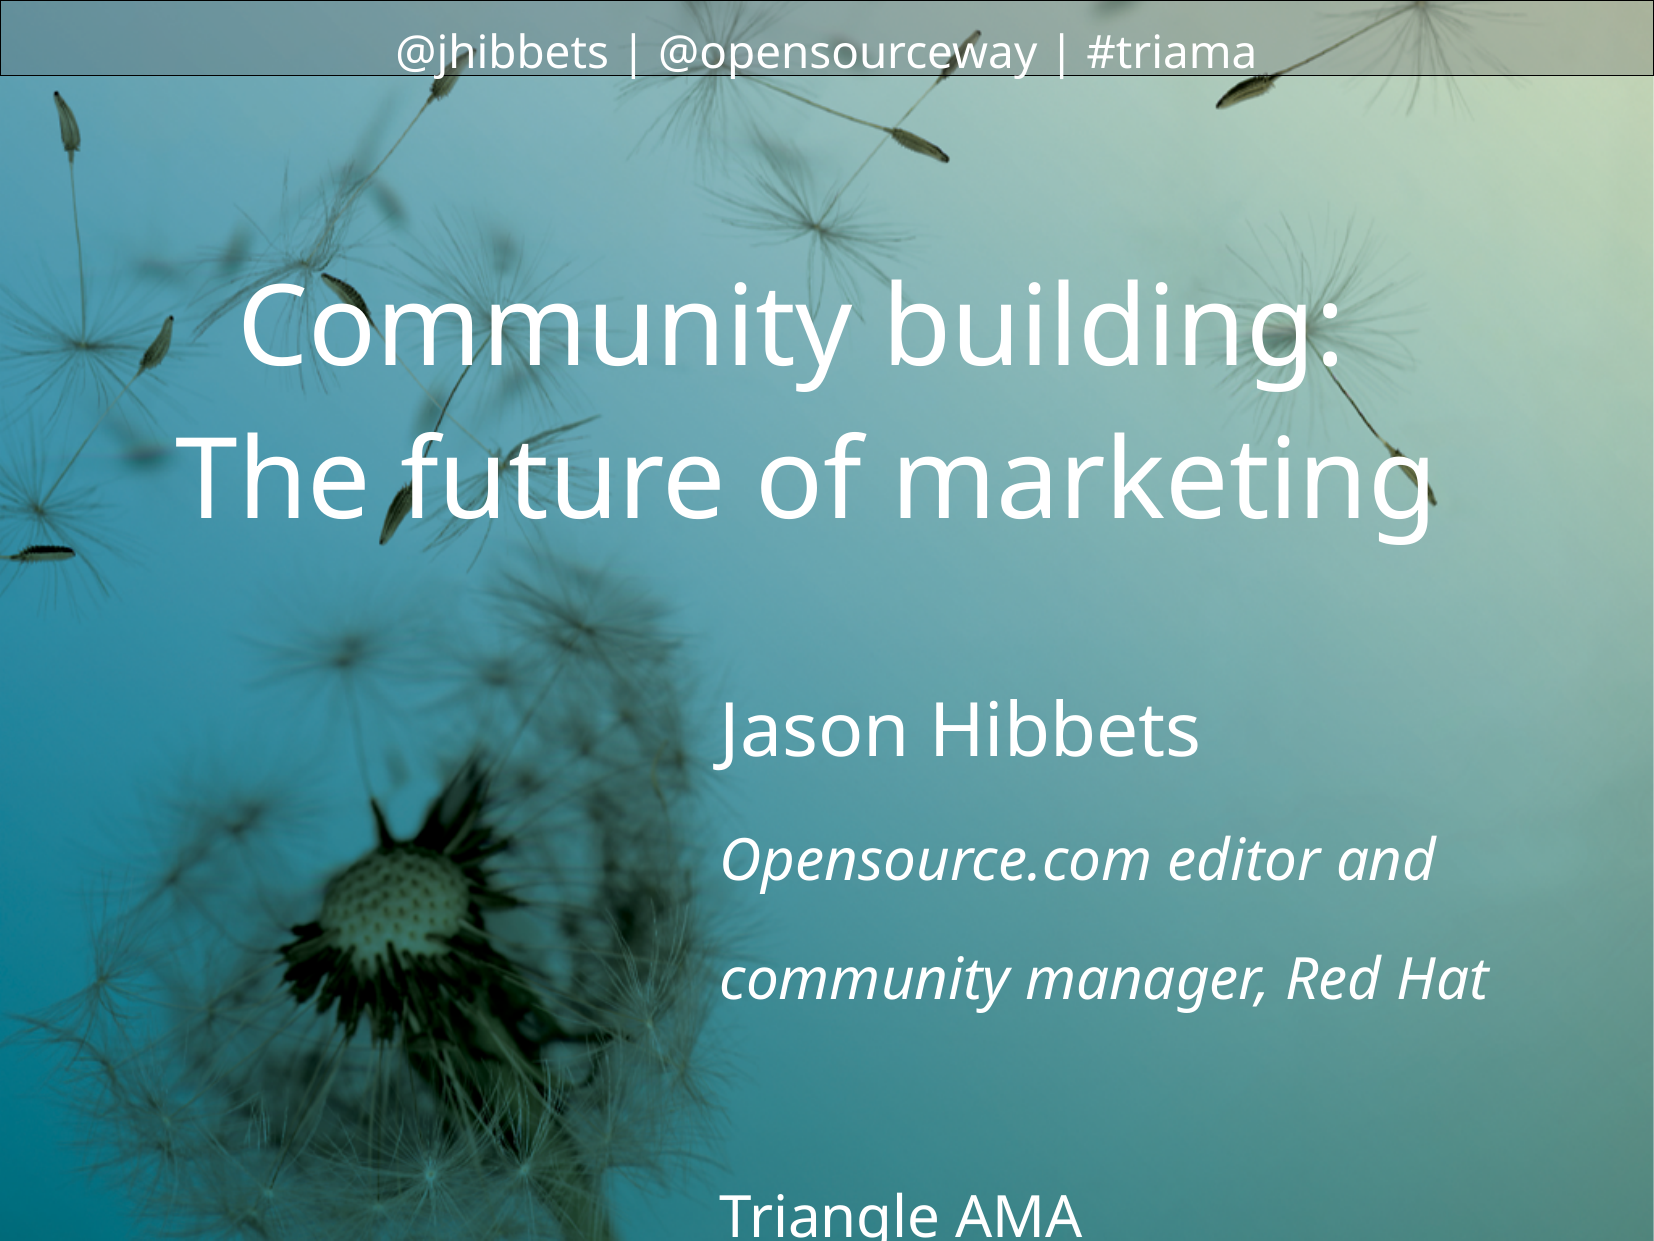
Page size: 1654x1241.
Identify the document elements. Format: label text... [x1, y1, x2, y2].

picture [0, 76, 1654, 1241]
text_box Jason Hibbets Opensource.com editor and community manager, Red Hat Triangle AMA October 16, 2014 [705, 618, 1651, 1146]
picture [865, 1209, 882, 1233]
text_box Community building: The future of marketing [41, 237, 1572, 479]
